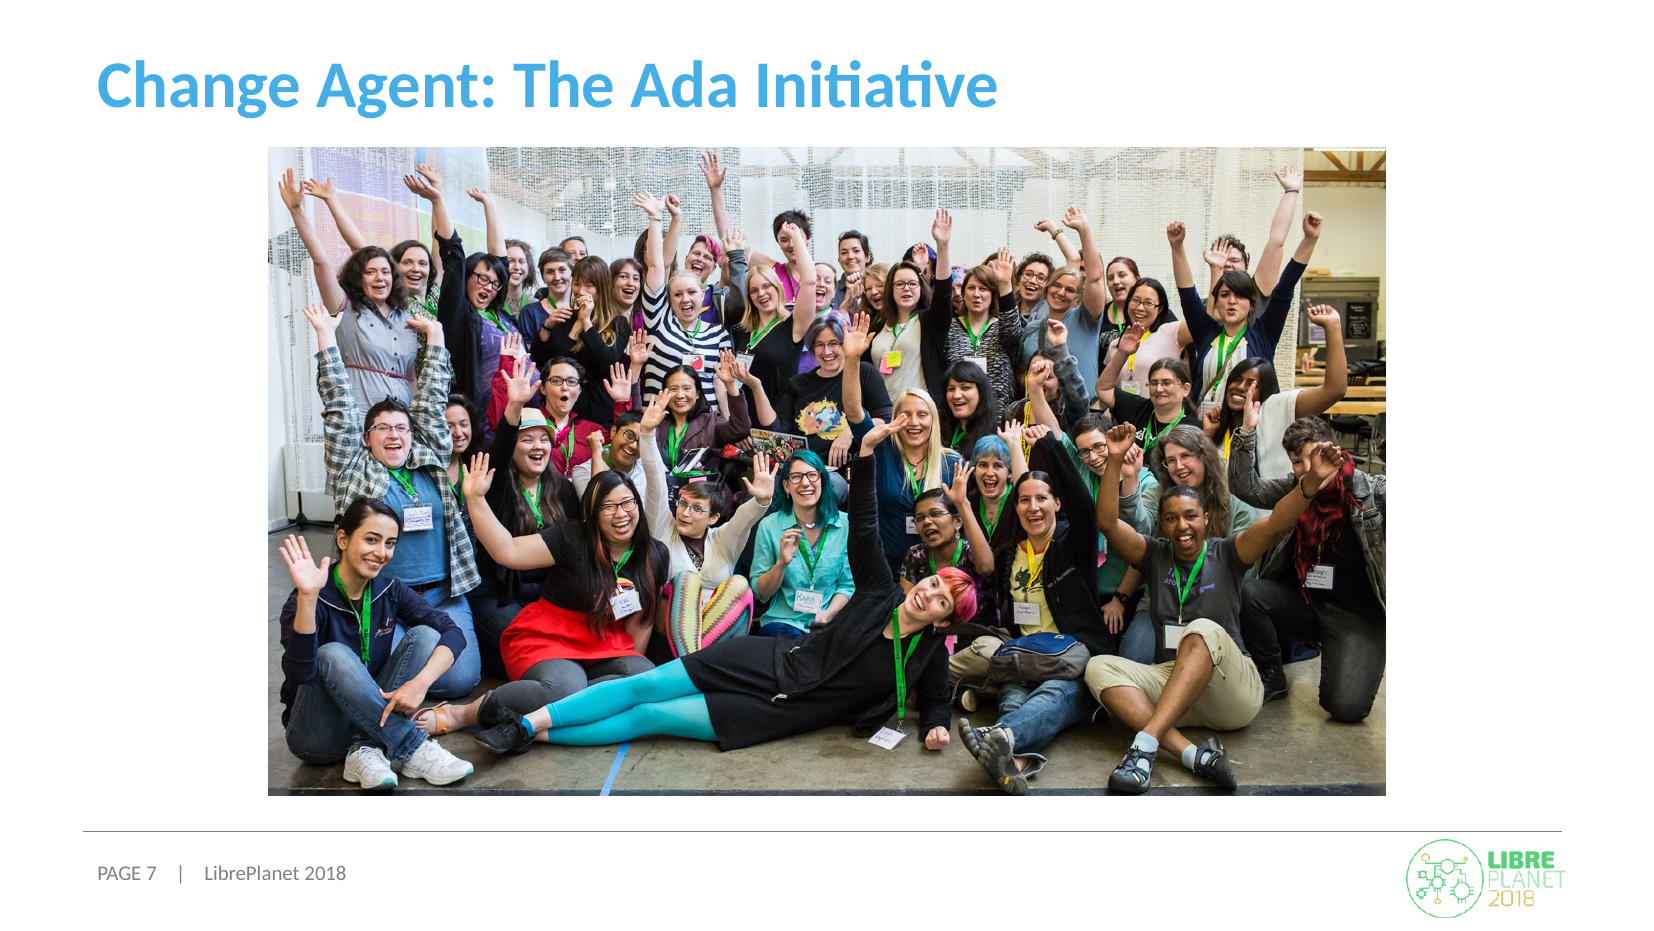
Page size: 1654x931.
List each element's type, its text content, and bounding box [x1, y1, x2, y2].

text_box Change Agent: The Ada Initiative [82, 37, 1571, 125]
picture [268, 147, 1386, 796]
picture [1406, 839, 1566, 918]
